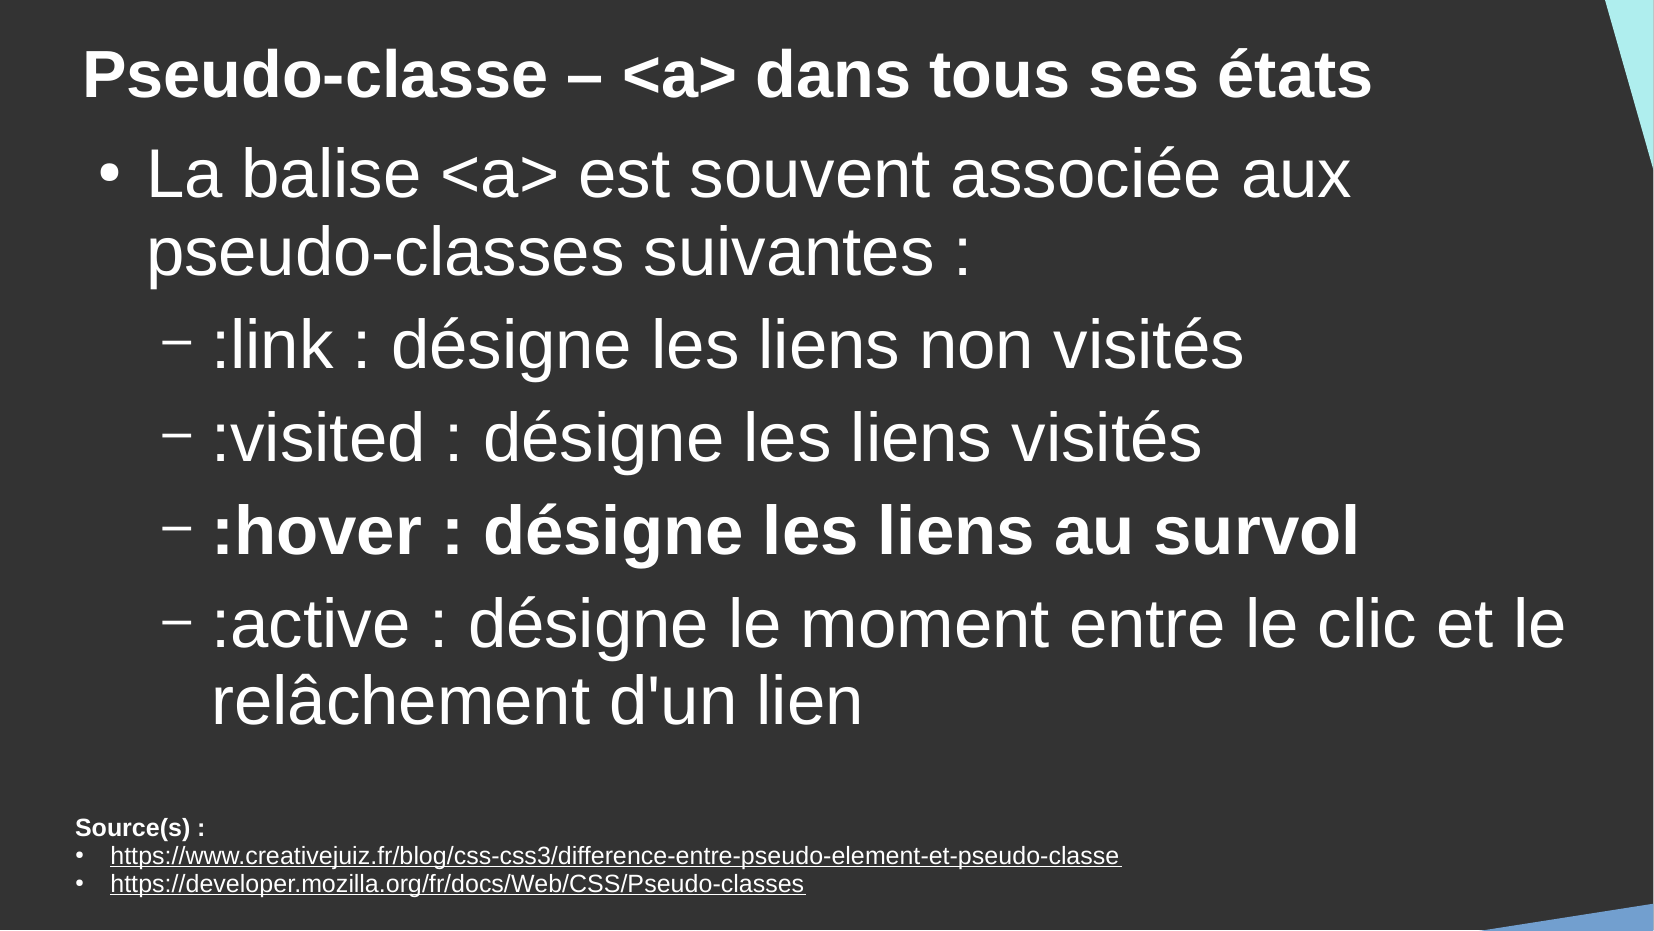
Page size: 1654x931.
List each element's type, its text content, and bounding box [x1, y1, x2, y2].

text_box [1605, 0, 1654, 172]
text_box [1478, 903, 1654, 931]
list La balise <a> est souvent associée aux pseudo-classes suivantes : :link : désigne les liens non visités :visited : désigne les liens visités :hover : désigne les liens au survol :active : désigne le moment entre le clic et le relâchement d'un lien [80, 135, 1605, 745]
title Pseudo-classe – <a> dans tous ses états [82, 37, 1571, 114]
text_box Source(s) : https://www.creativejuiz.fr/blog/css-css3/difference-entre-pseudo-element-et-pseudo-classe https://developer.mozilla.org/fr/docs/Web/CSS/Pseudo-classes [60, 806, 1546, 931]
